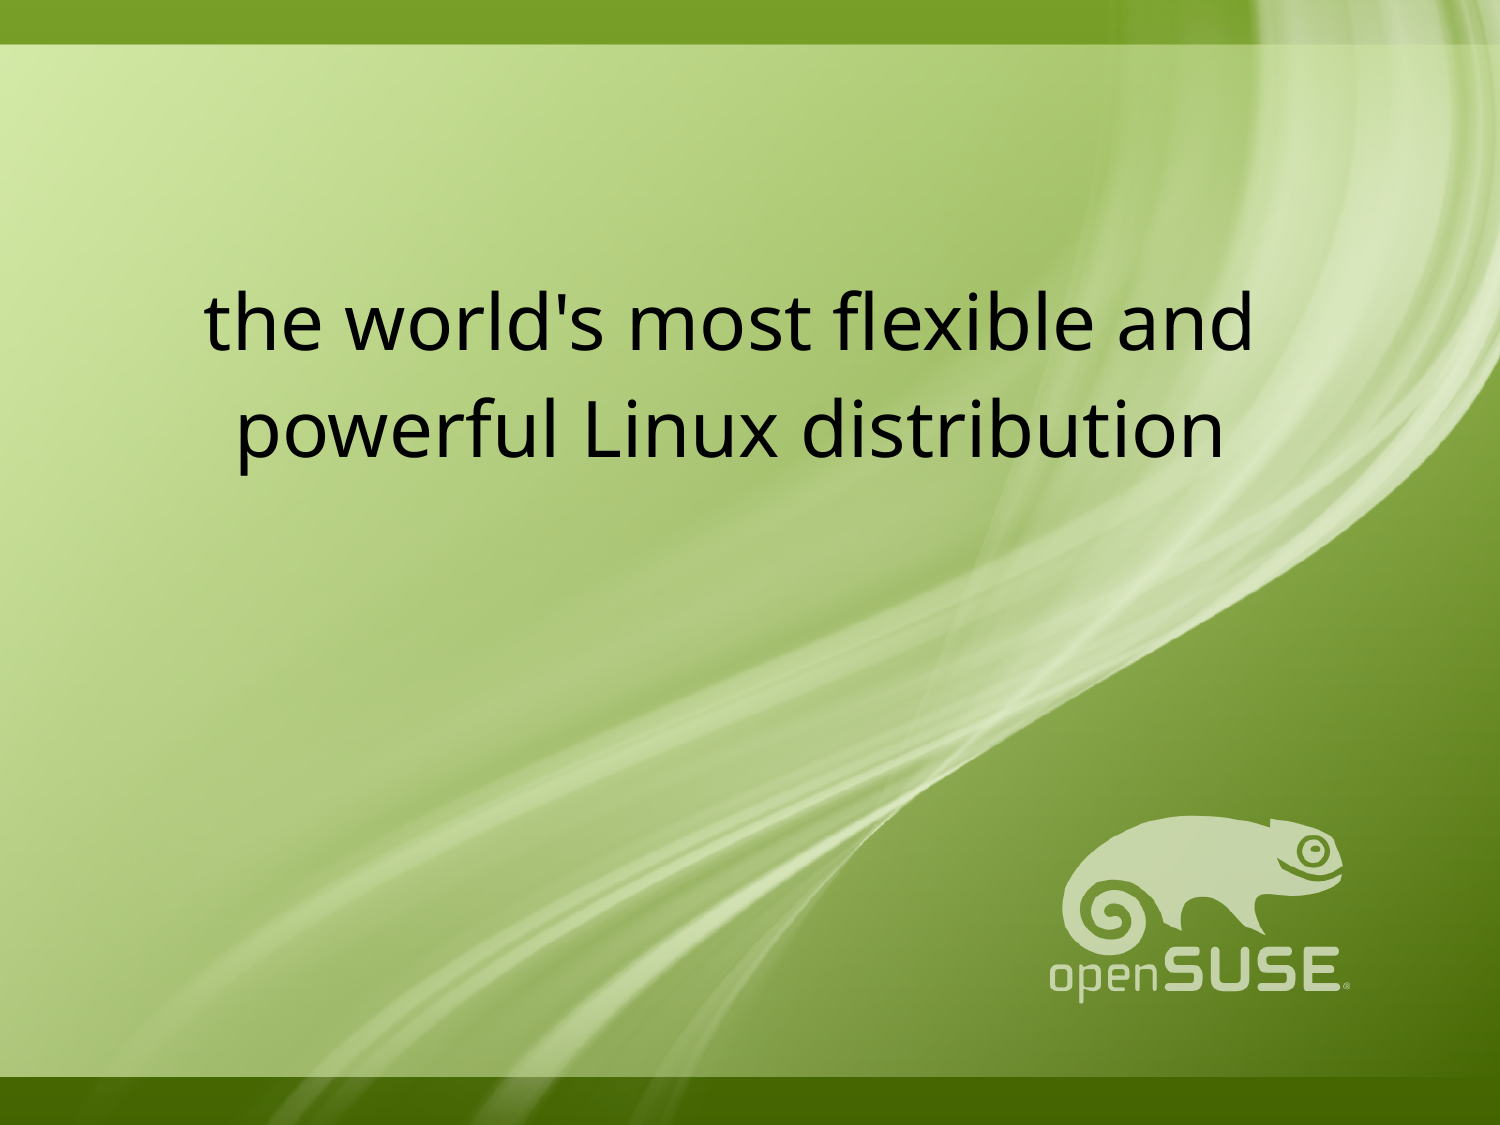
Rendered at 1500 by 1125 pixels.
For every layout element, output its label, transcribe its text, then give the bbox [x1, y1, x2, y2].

picture [0, 0, 1500, 1125]
title the world's most flexible and powerful Linux distribution [56, 264, 1406, 484]
